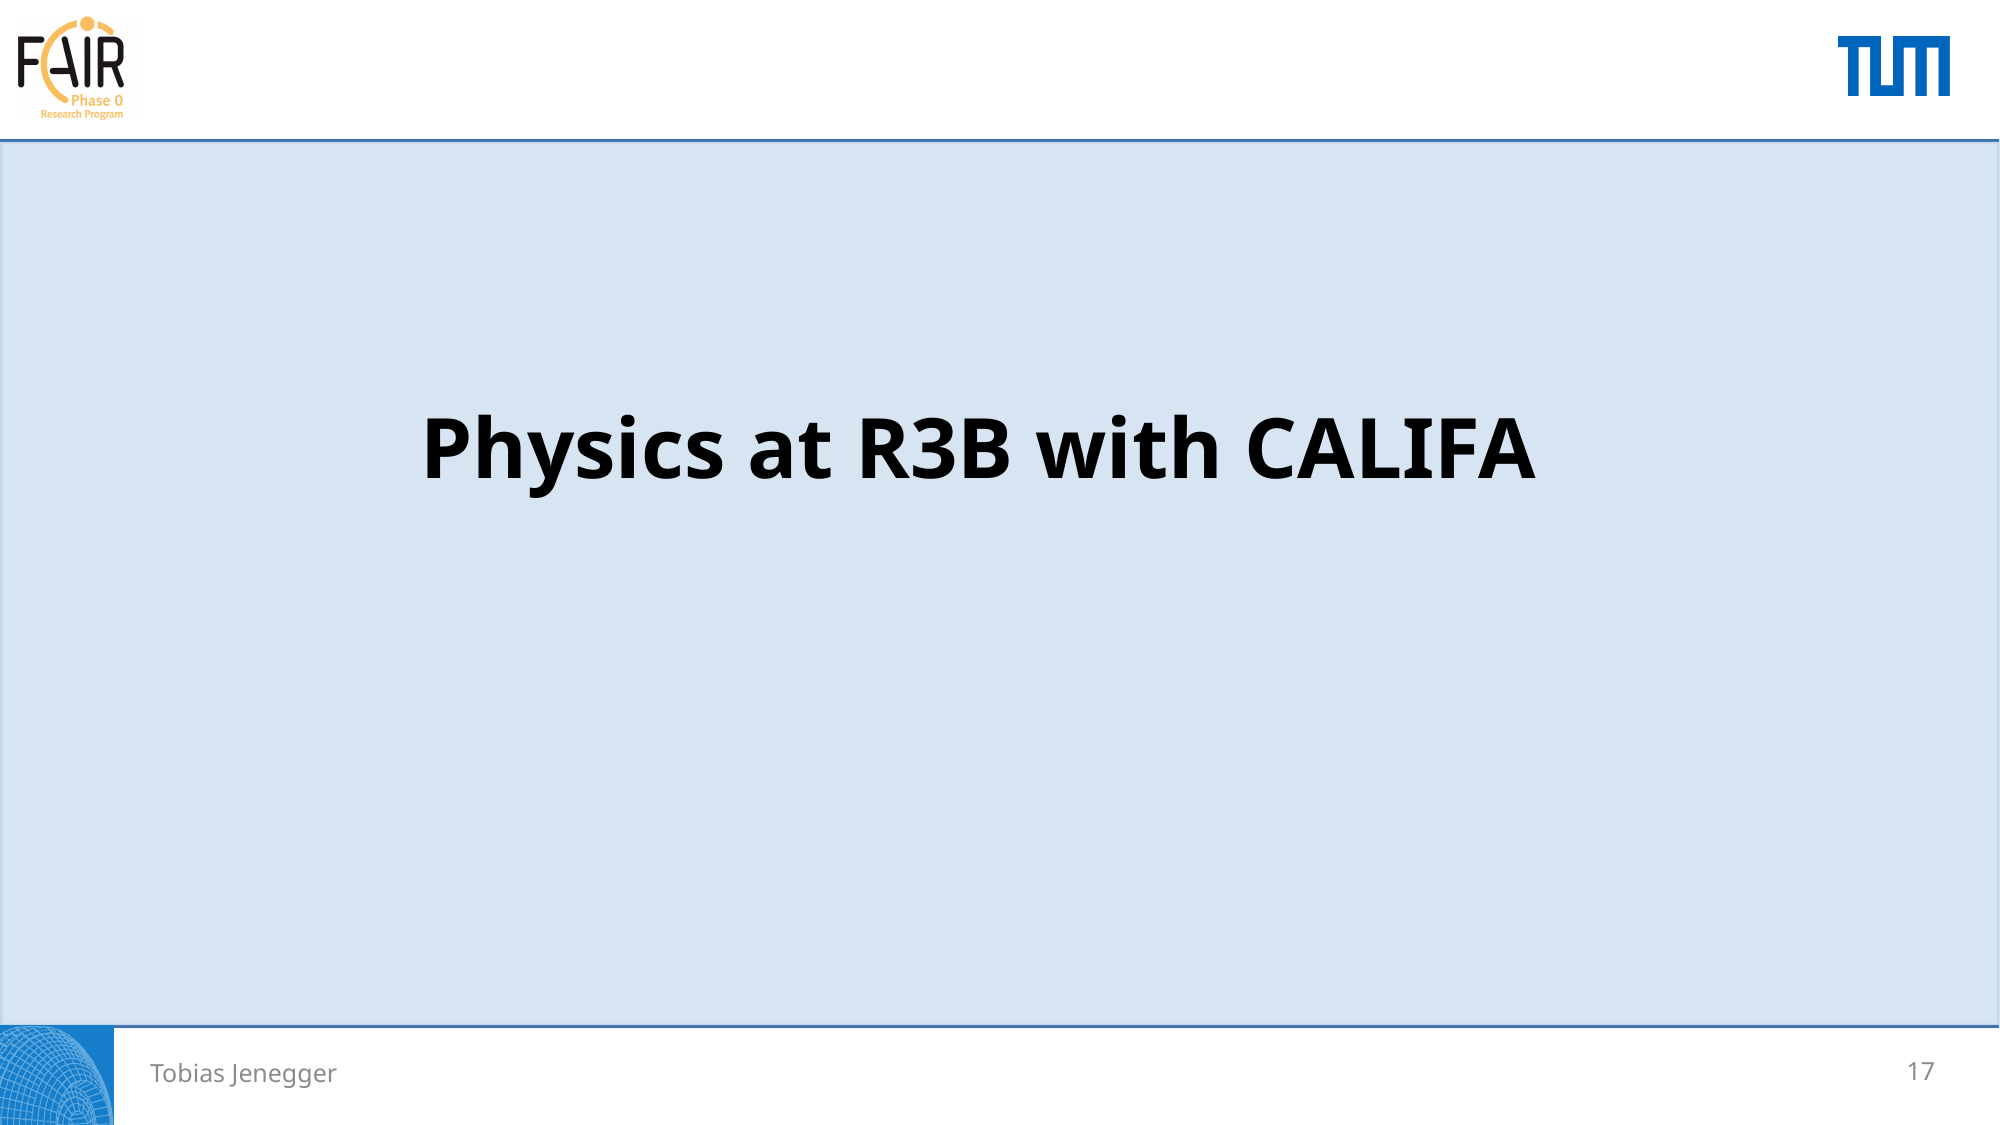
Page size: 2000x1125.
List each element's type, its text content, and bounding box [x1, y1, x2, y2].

picture [15, 15, 142, 120]
picture [1838, 36, 1950, 96]
picture [0, 1025, 114, 1125]
title Physics at R3B with CALIFA [90, 352, 1890, 540]
